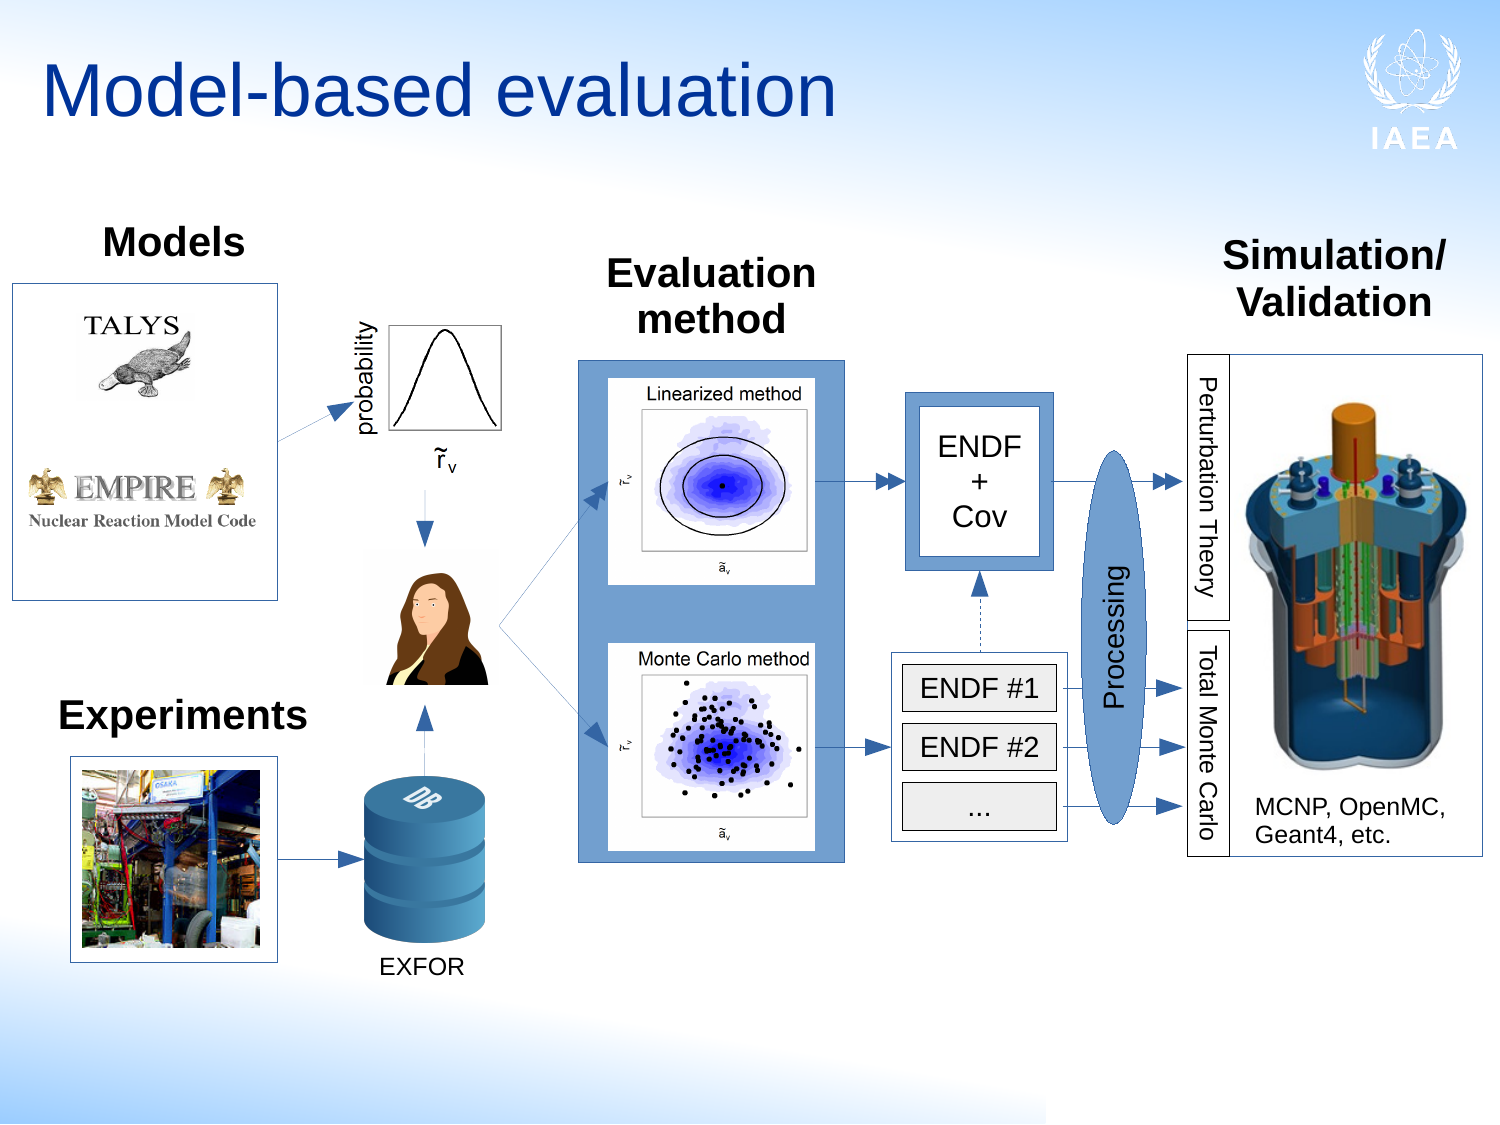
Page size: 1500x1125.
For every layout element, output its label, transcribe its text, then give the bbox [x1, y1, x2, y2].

text_box Experiments [35, 684, 331, 757]
text_box ENDF #2 [902, 723, 1057, 771]
text_box [578, 715, 845, 863]
text_box [12, 283, 278, 601]
text_box Perturbation Theory [1187, 354, 1230, 621]
picture [14, 466, 268, 532]
text_box Total Monte Carlo [1187, 630, 1230, 857]
text_box [70, 757, 278, 963]
text_box ... [902, 782, 1057, 831]
text_box Models [70, 211, 278, 275]
text_box Processing [1081, 450, 1147, 825]
text_box Simulation/ Validation [1187, 224, 1483, 333]
text_box [578, 482, 845, 747]
picture [608, 378, 815, 585]
picture [1234, 395, 1480, 776]
picture [76, 313, 195, 401]
text_box ENDF + Cov [920, 421, 1039, 541]
picture [82, 770, 260, 948]
text_box MCNP, OpenMC, Geant4, etc. [1240, 785, 1467, 857]
text_box [1187, 354, 1483, 857]
picture [336, 313, 514, 491]
text_box [578, 361, 845, 519]
text_box [905, 392, 1054, 571]
text_box ENDF #1 [902, 664, 1057, 712]
picture [363, 549, 499, 685]
picture [364, 776, 485, 943]
picture [1363, 29, 1461, 149]
picture [608, 643, 815, 851]
title Model-based evaluation [41, 19, 1046, 161]
text_box Evaluation method [578, 242, 845, 361]
text_box EXFOR [360, 945, 485, 988]
